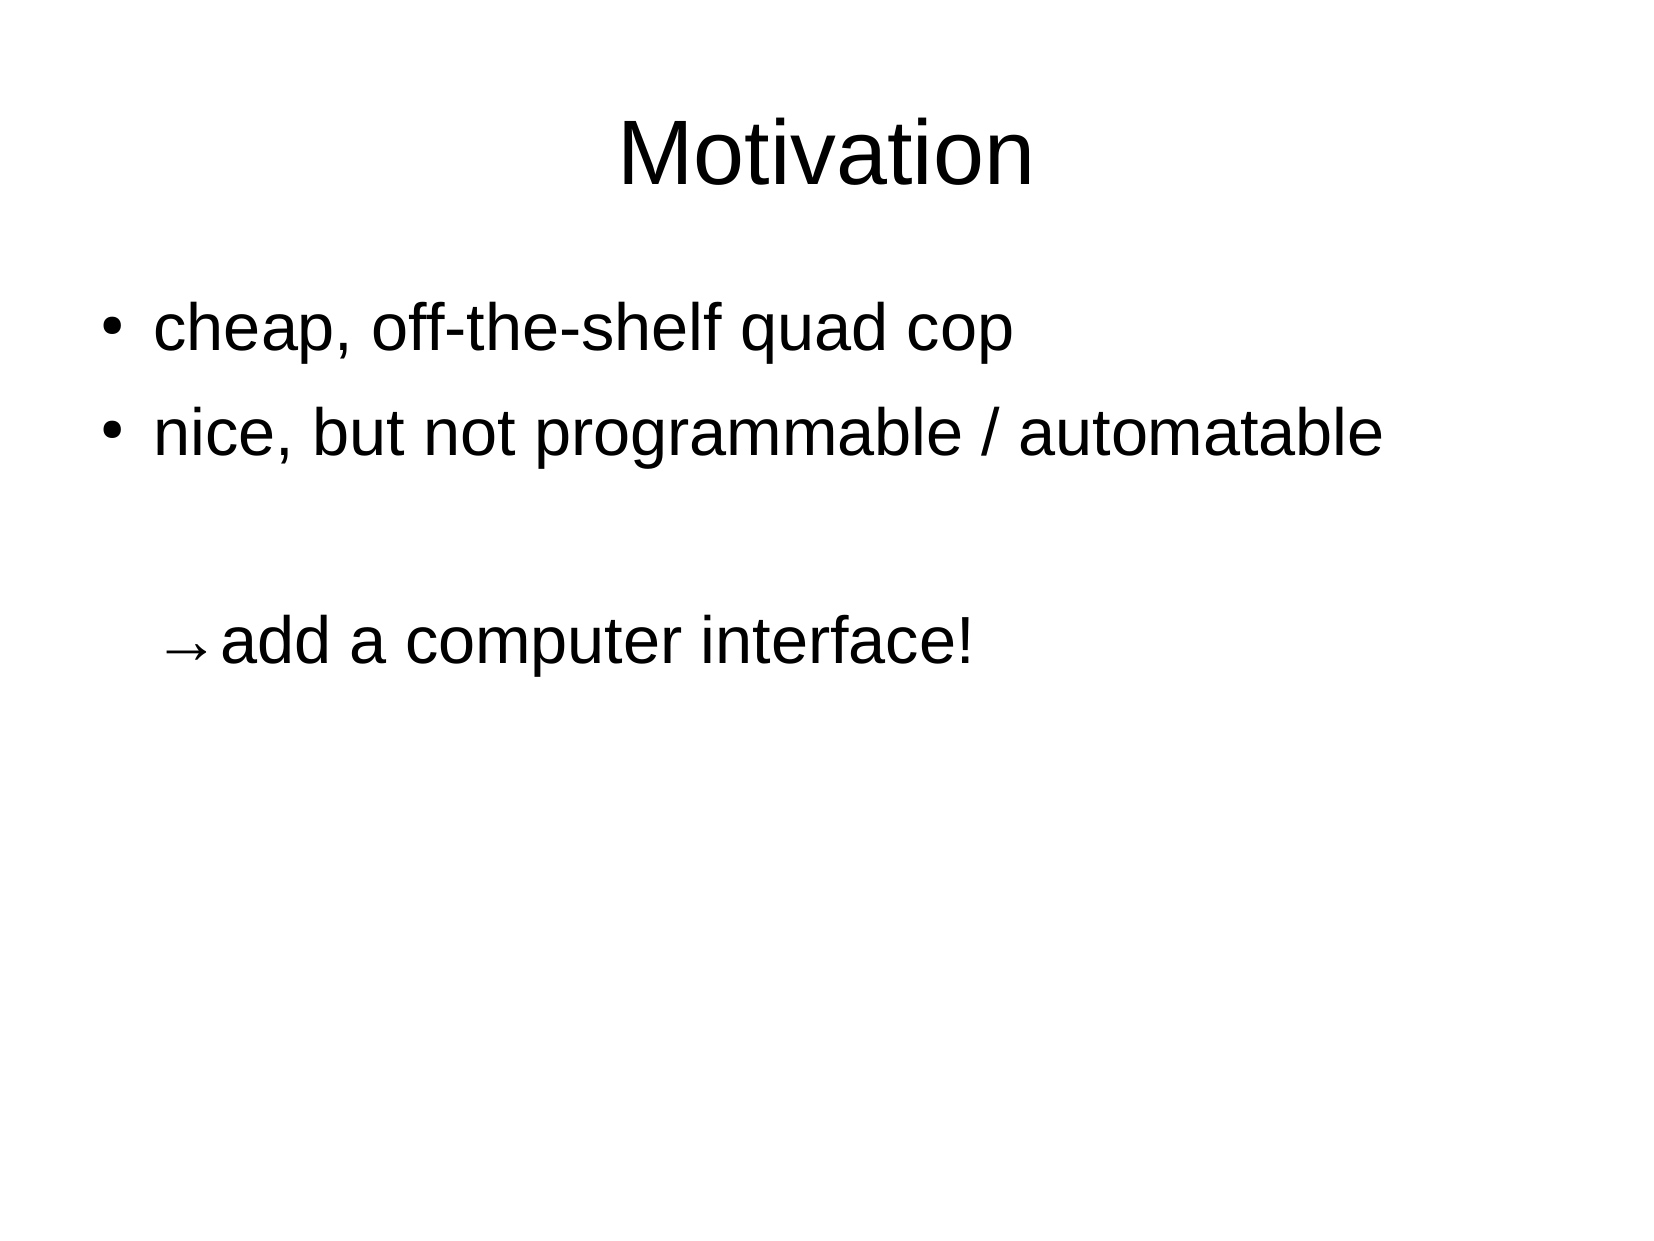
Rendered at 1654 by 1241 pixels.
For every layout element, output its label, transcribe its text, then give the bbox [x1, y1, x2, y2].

title Motivation [82, 49, 1571, 257]
list cheap, off-the-shelf quad cop nice, but not programmable / automatable →add a computer interface! [82, 290, 1571, 1010]
